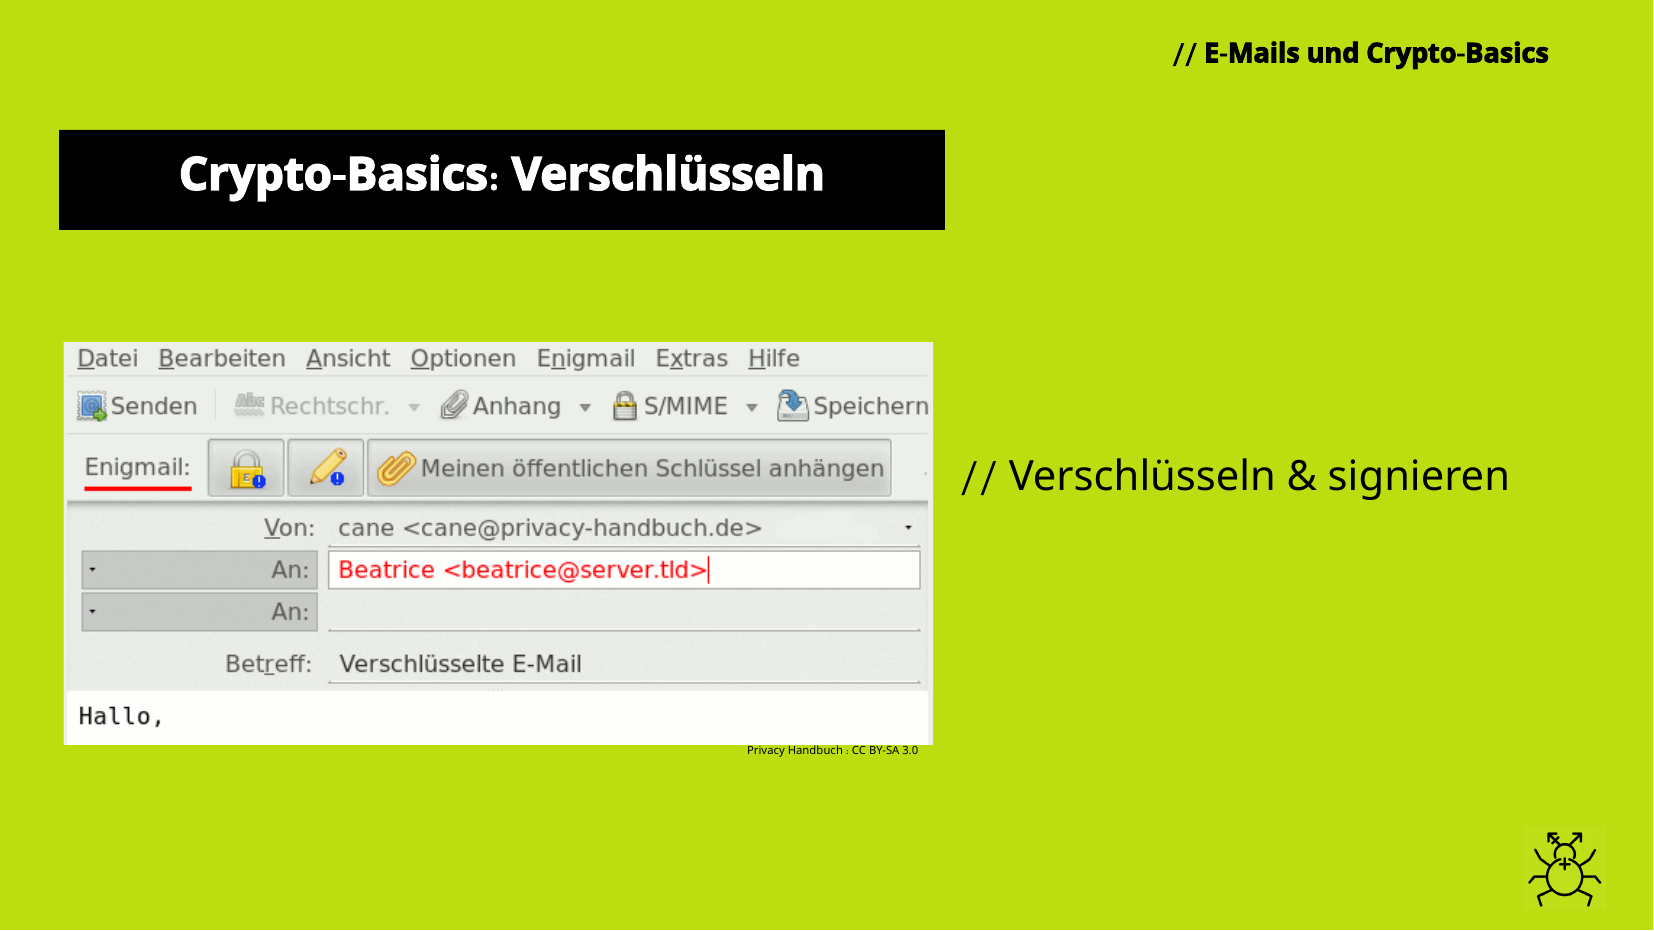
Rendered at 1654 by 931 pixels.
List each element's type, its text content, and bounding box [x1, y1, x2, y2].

text_box // Verschlüsseln & signieren [944, 437, 1560, 827]
picture [63, 342, 934, 745]
text_box // E-Mails und Crypto-Basics [1157, 24, 1630, 83]
title Crypto-Basics: Verschlüsseln [59, 129, 945, 230]
picture [1523, 826, 1607, 910]
text_box Privacy Handbuch : CC BY-SA 3.0 [732, 734, 957, 768]
